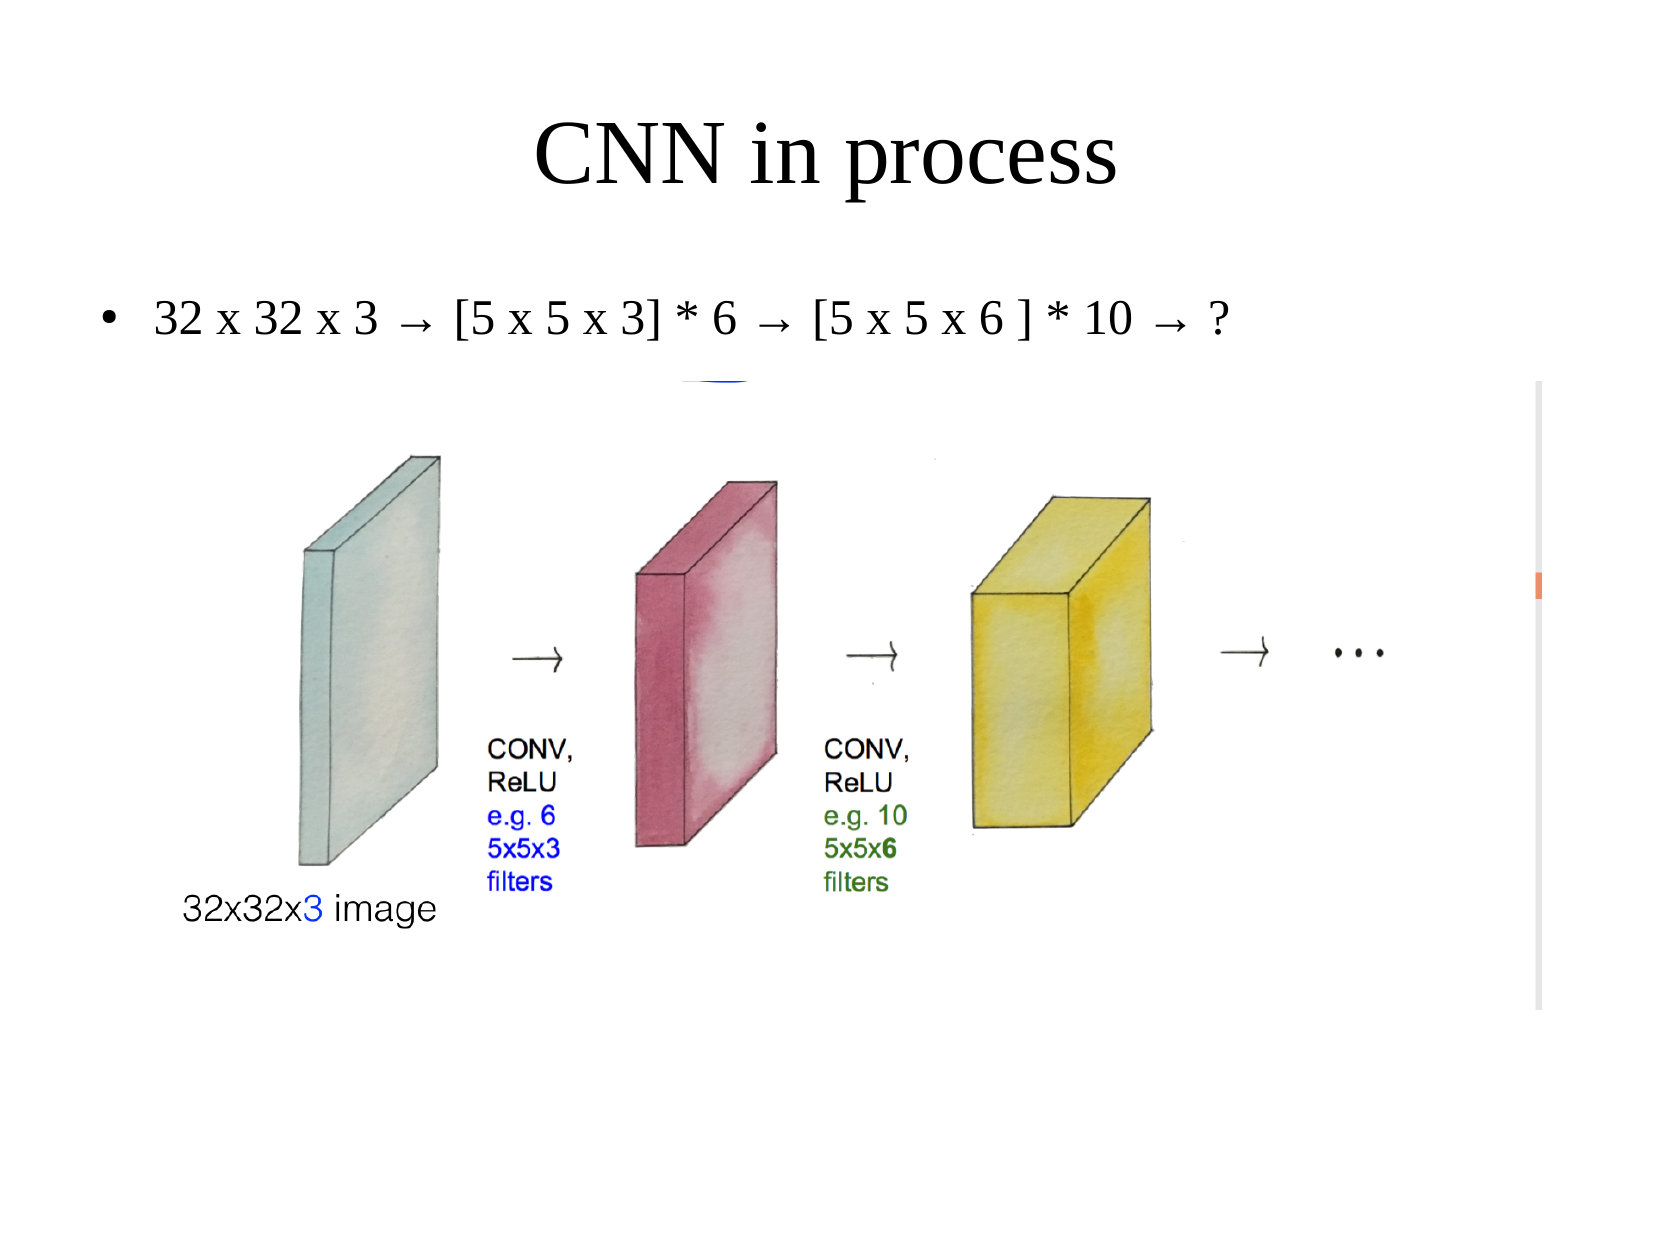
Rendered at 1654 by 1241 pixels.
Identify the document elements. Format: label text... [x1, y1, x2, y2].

title CNN in process [82, 49, 1571, 257]
picture [129, 381, 1571, 1010]
list 32 x 32 x 3 → [5 x 5 x 3] * 6 → [5 x 5 x 6 ] * 10 → ? [82, 290, 1571, 1010]
